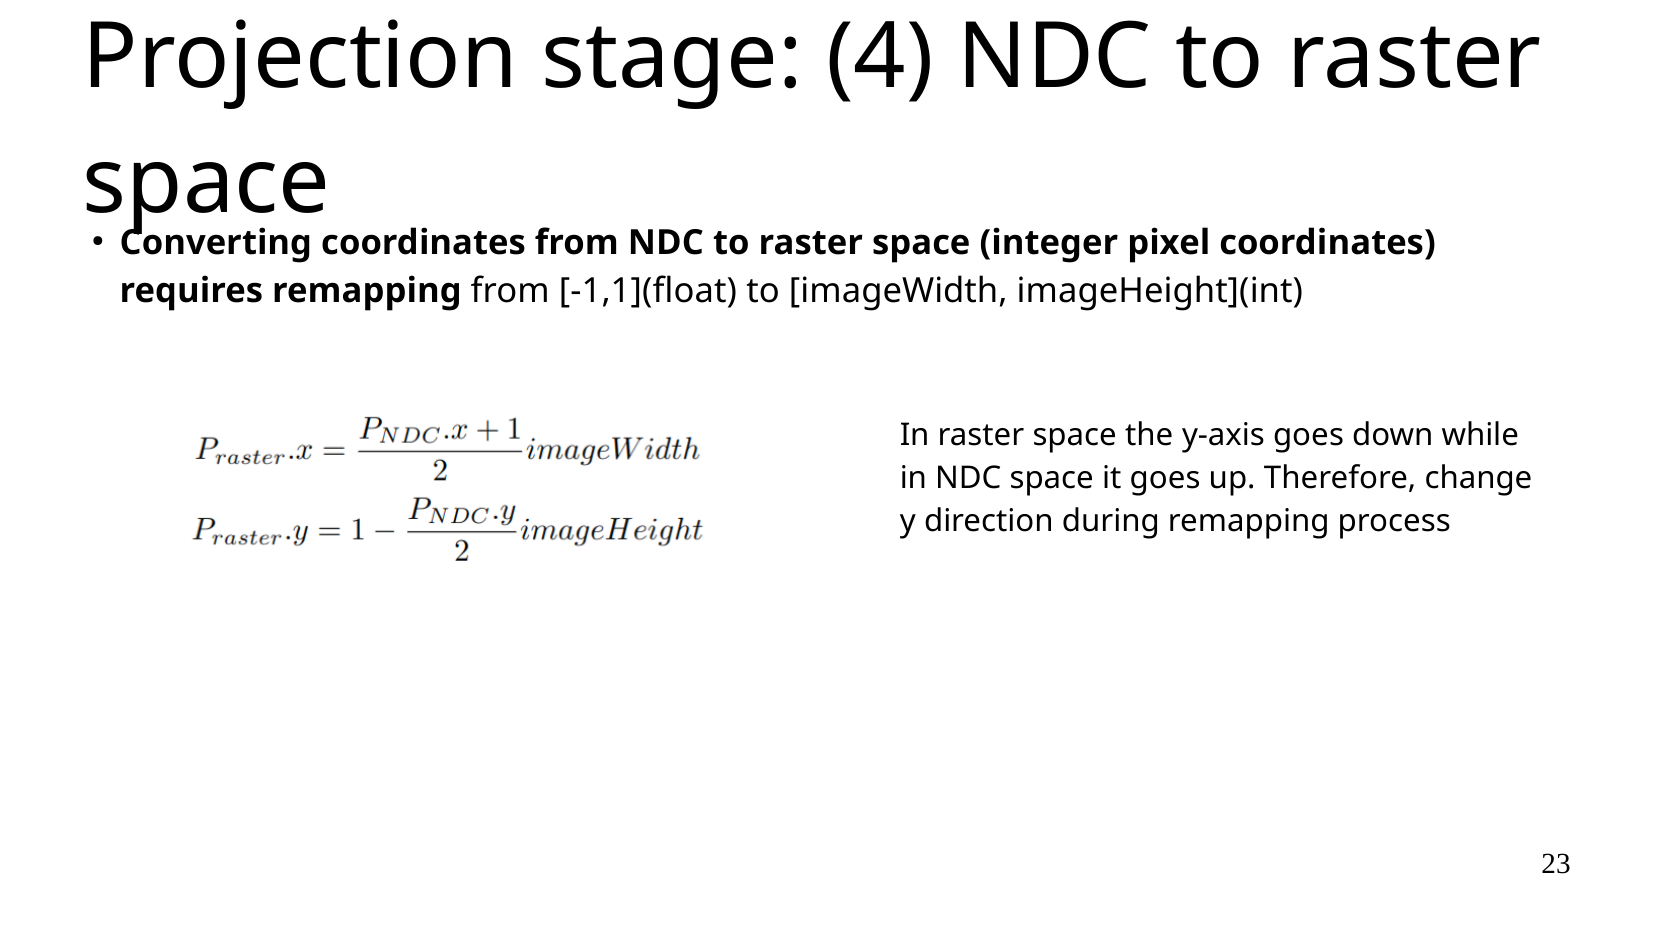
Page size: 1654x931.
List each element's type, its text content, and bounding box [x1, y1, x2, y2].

list Converting coordinates from NDC to raster space (integer pixel coordinates) requires remapping from [-1,1](float) to [imageWidth, imageHeight](int) [82, 217, 1571, 316]
text_box In raster space the y-axis goes down while in NDC space it goes up. Therefore, change y direction during remapping process [885, 405, 1561, 569]
picture [150, 404, 758, 577]
title Projection stage: (4) NDC to raster space [82, 37, 1571, 193]
